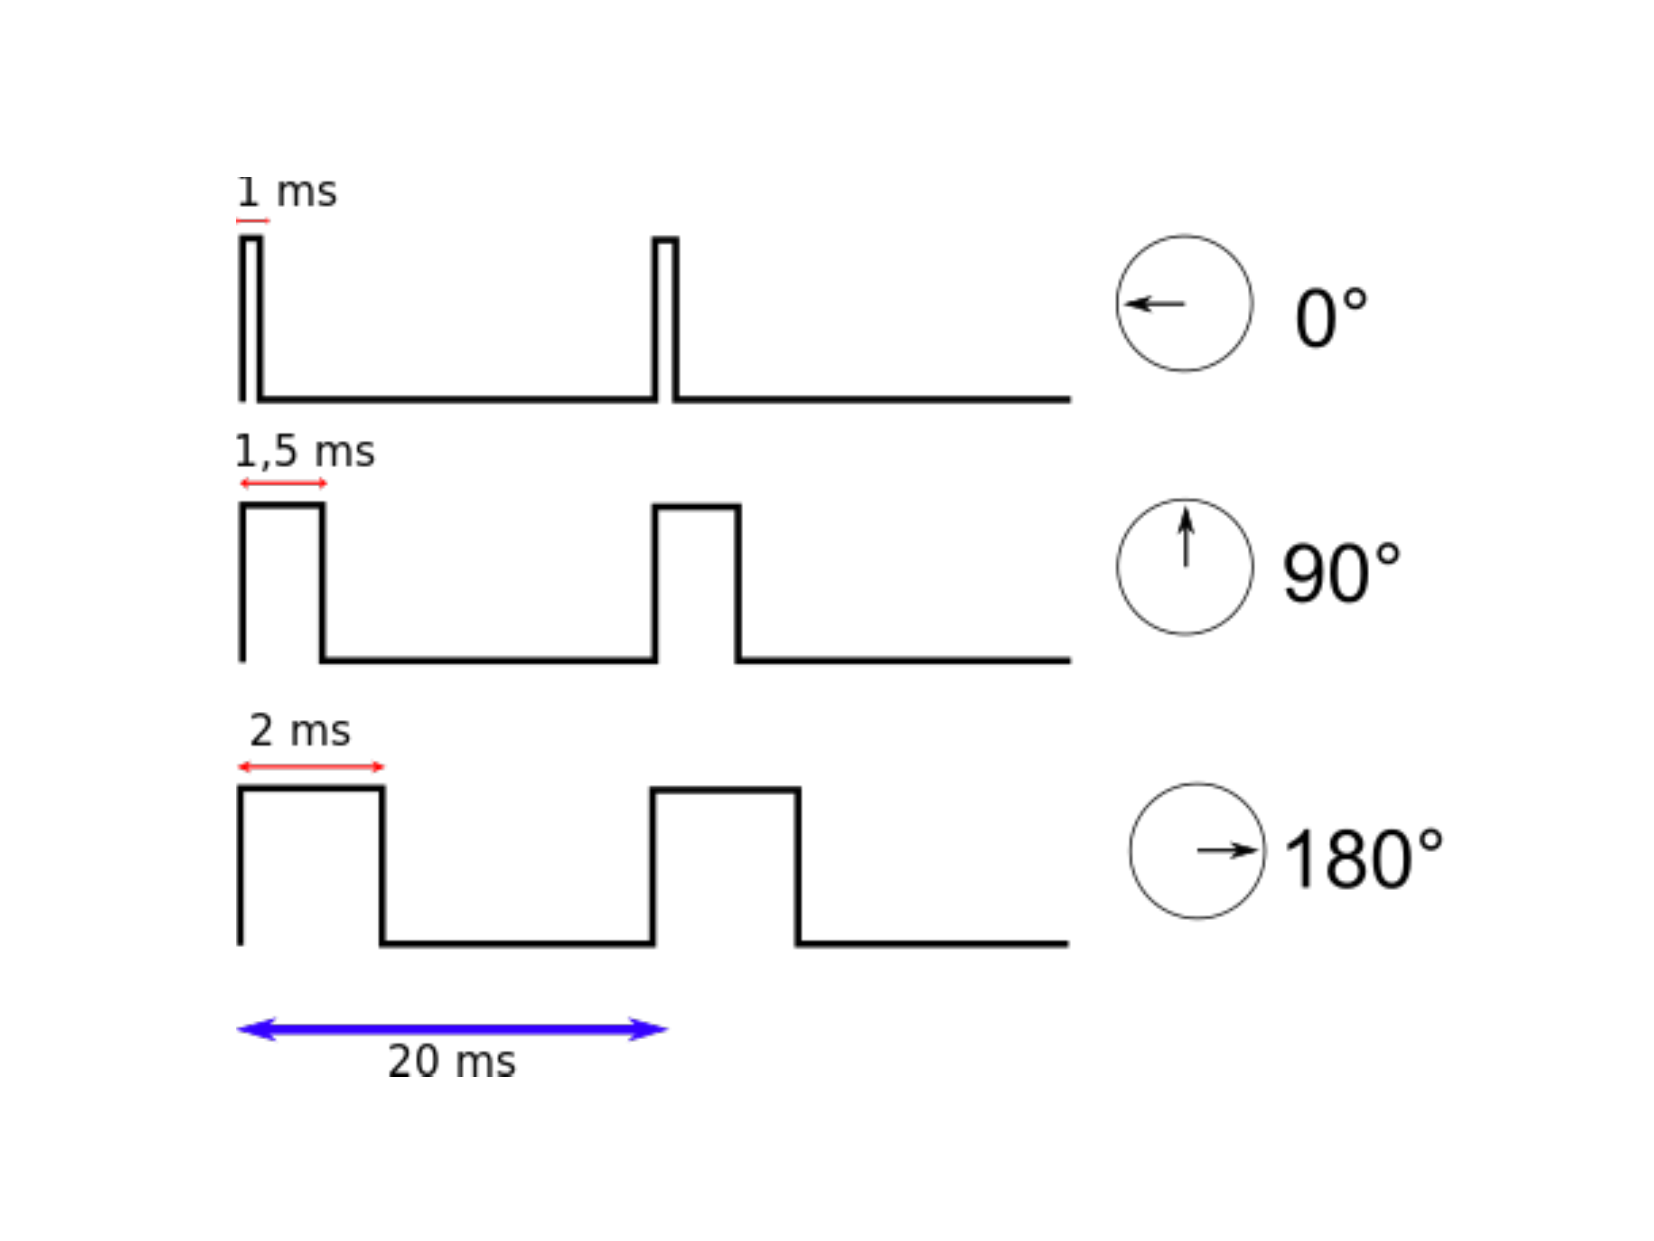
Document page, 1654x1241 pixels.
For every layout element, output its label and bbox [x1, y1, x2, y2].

picture [236, 177, 1453, 1077]
